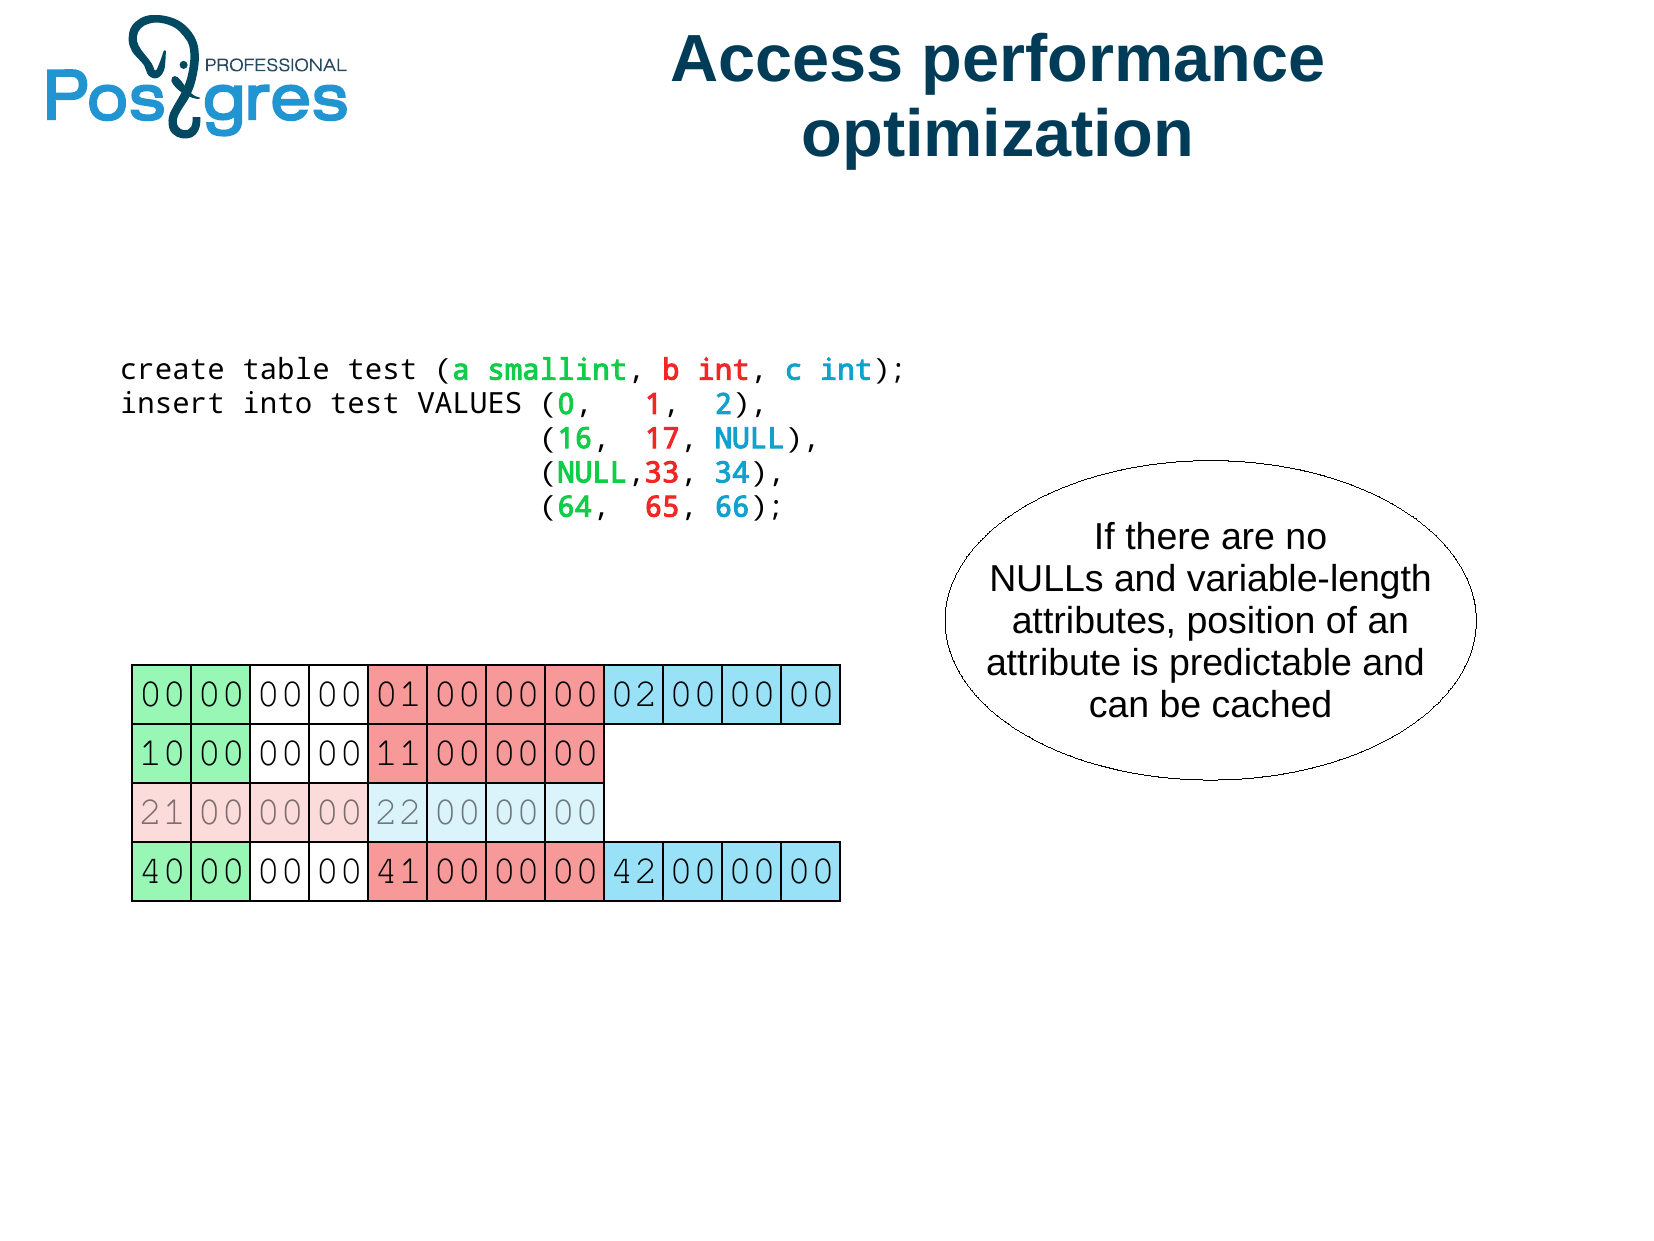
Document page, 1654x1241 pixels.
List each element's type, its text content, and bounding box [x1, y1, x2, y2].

picture [60, 225, 1561, 1241]
title Access performance optimization [389, 20, 1607, 171]
